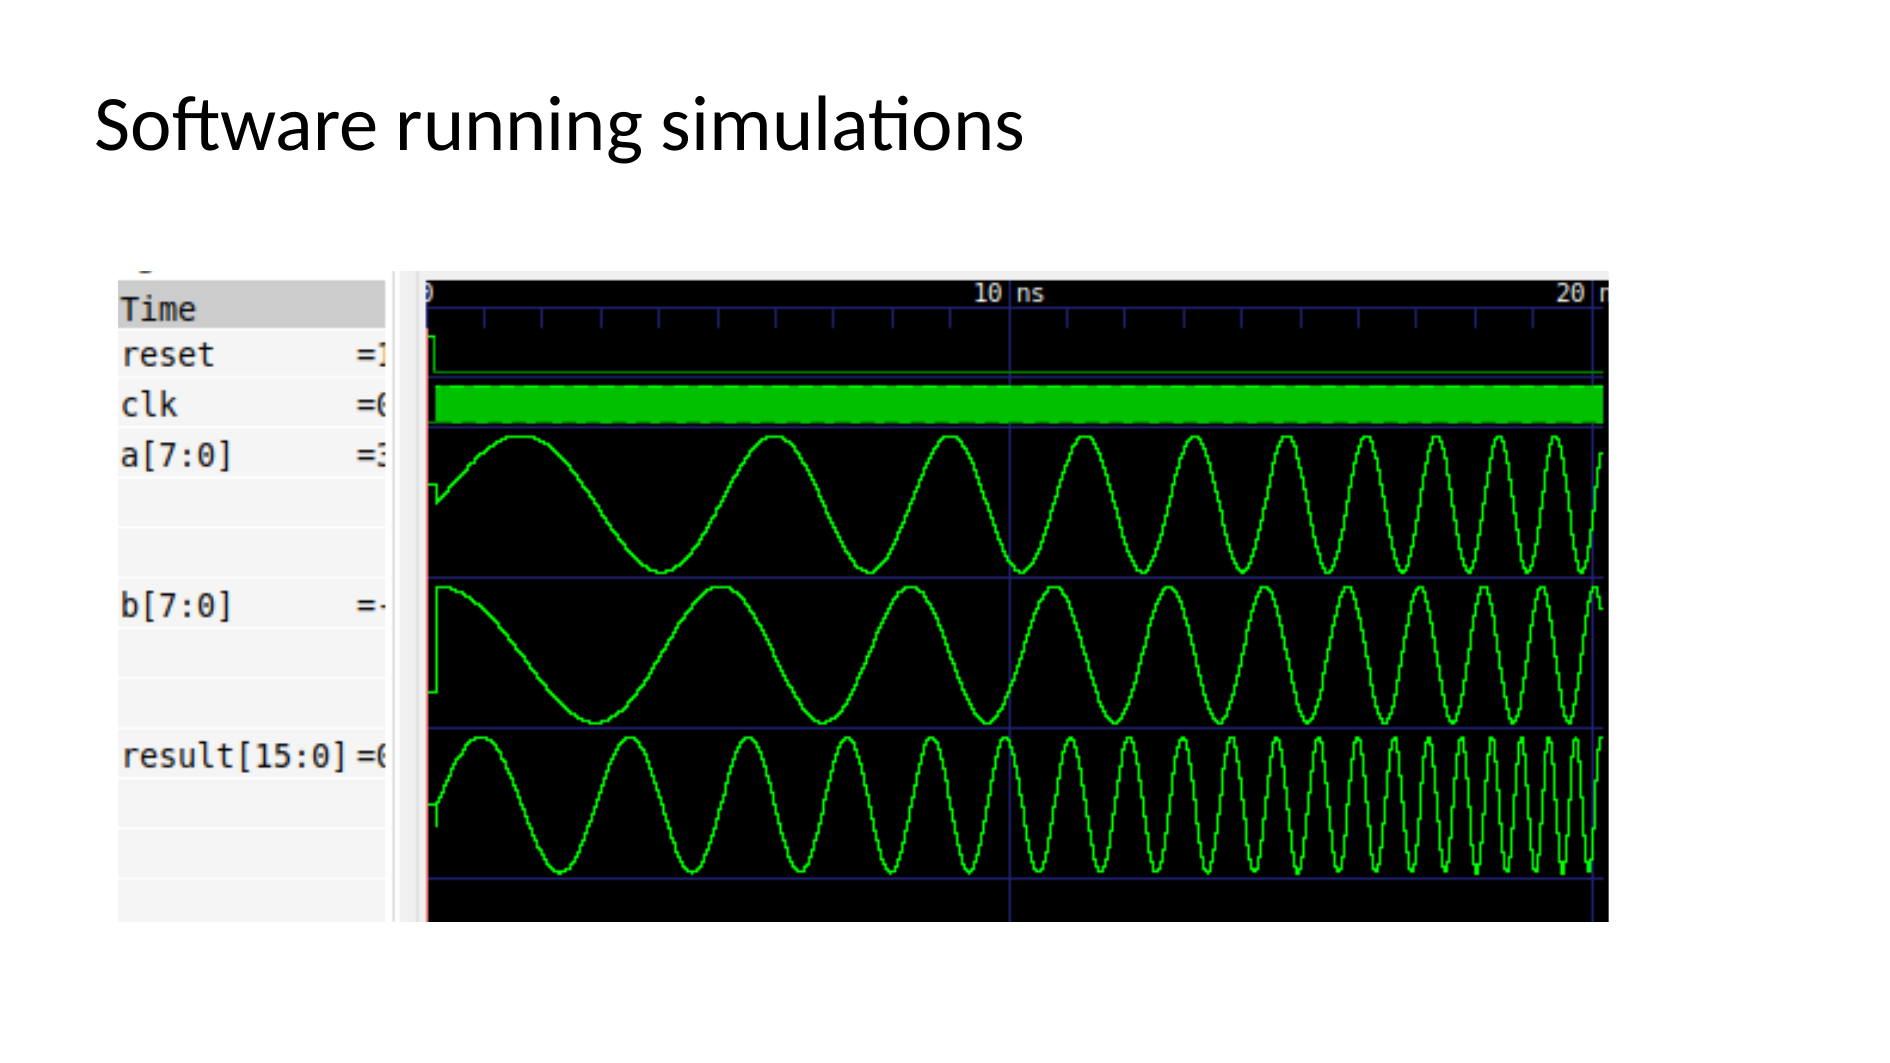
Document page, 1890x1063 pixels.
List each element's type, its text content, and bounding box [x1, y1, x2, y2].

picture [118, 271, 1609, 922]
title Software running simulations [94, 42, 1796, 220]
